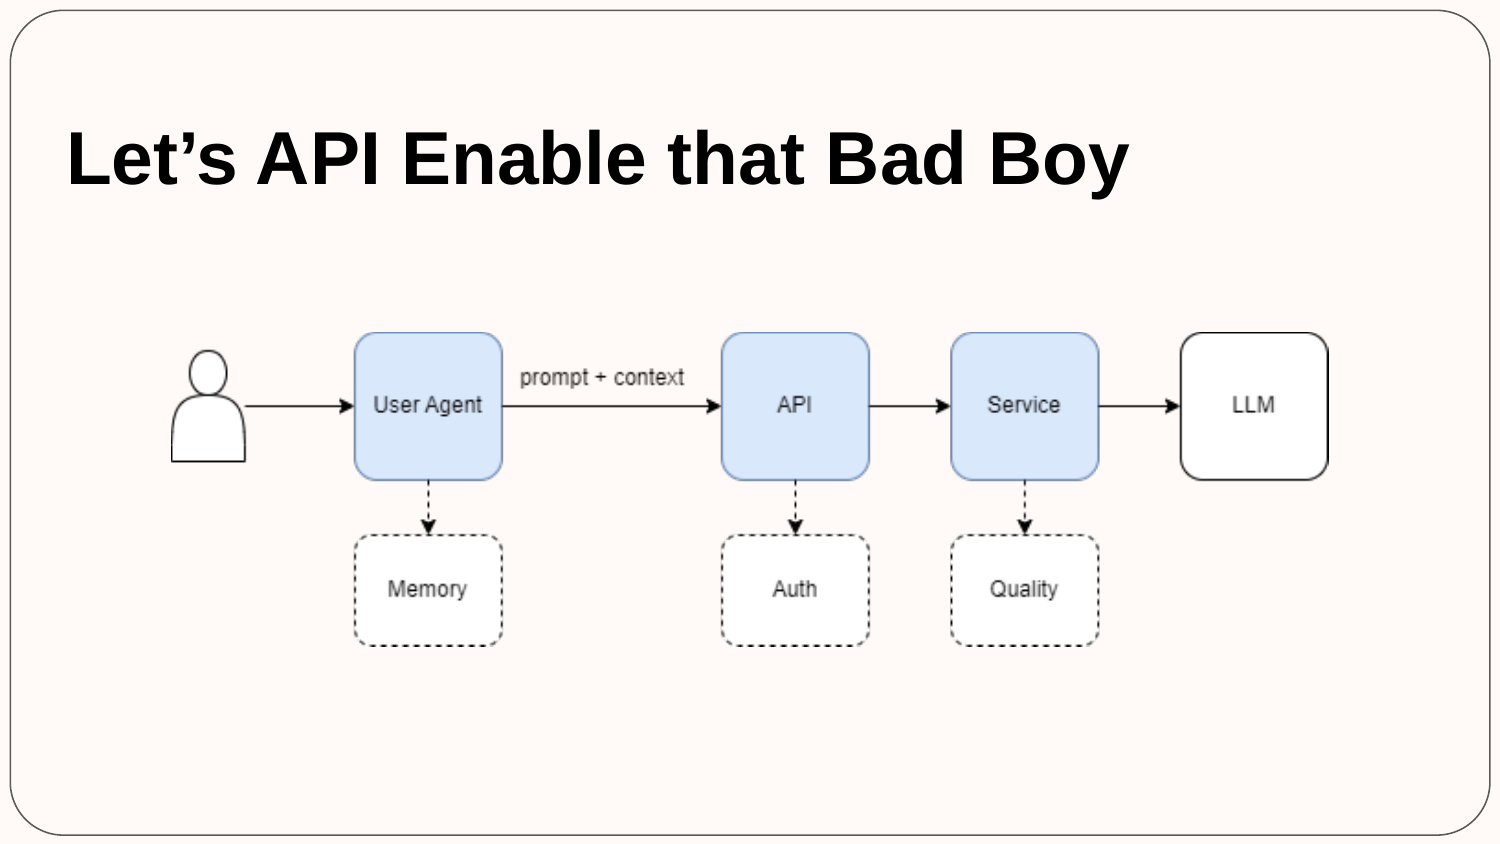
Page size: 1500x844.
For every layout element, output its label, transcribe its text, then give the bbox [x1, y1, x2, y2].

title Let’s API Enable that Bad Boy [51, 85, 1449, 224]
picture [171, 332, 1329, 647]
